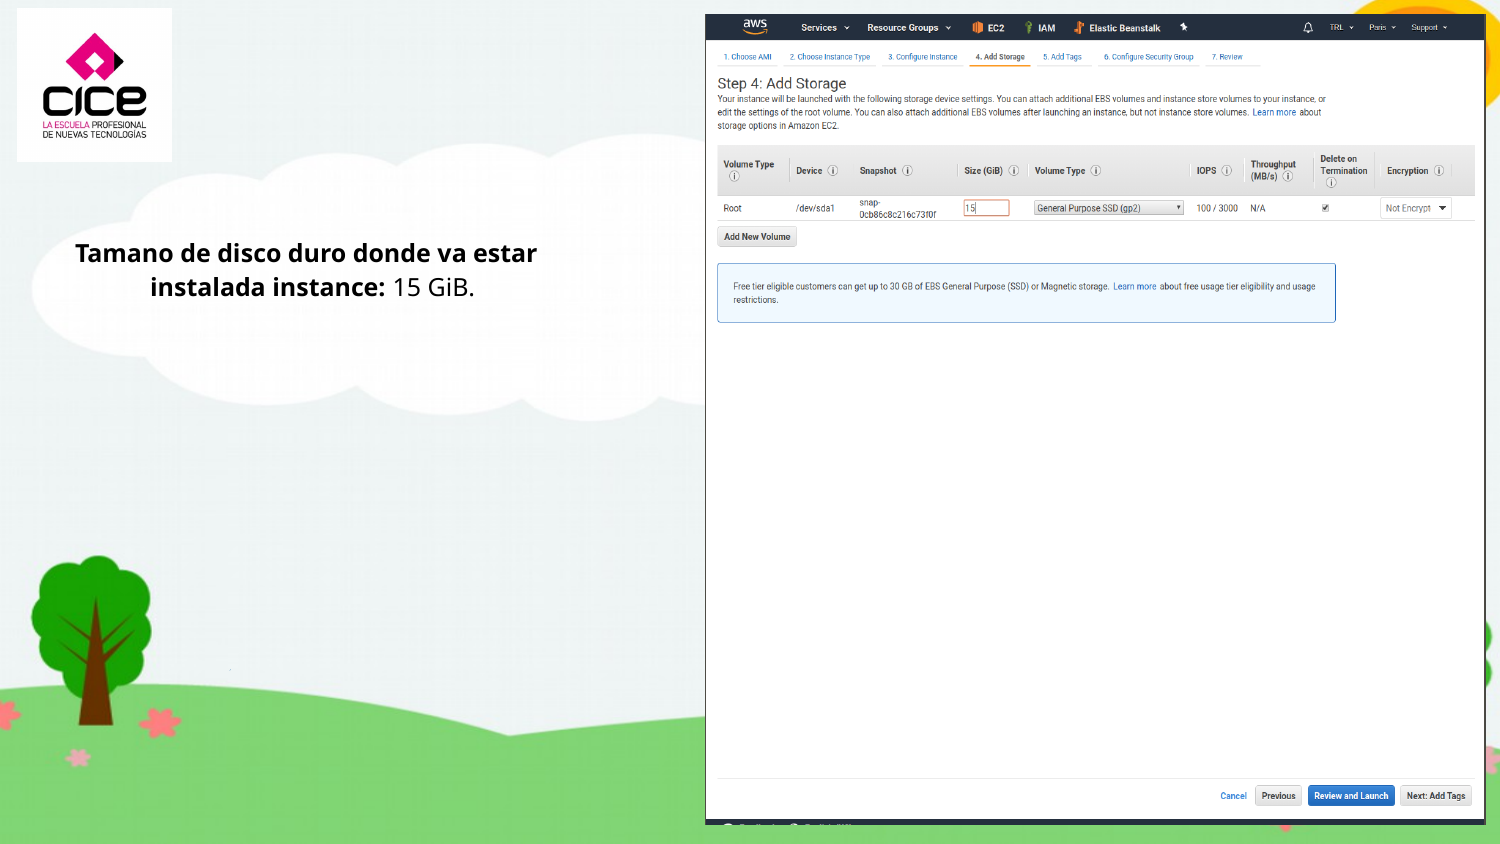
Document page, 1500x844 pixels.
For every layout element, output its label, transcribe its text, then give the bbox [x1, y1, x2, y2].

title Tamano de disco duro donde va estar instalada instance: 15 GiB. [75, 240, 549, 301]
picture [0, 0, 1500, 844]
